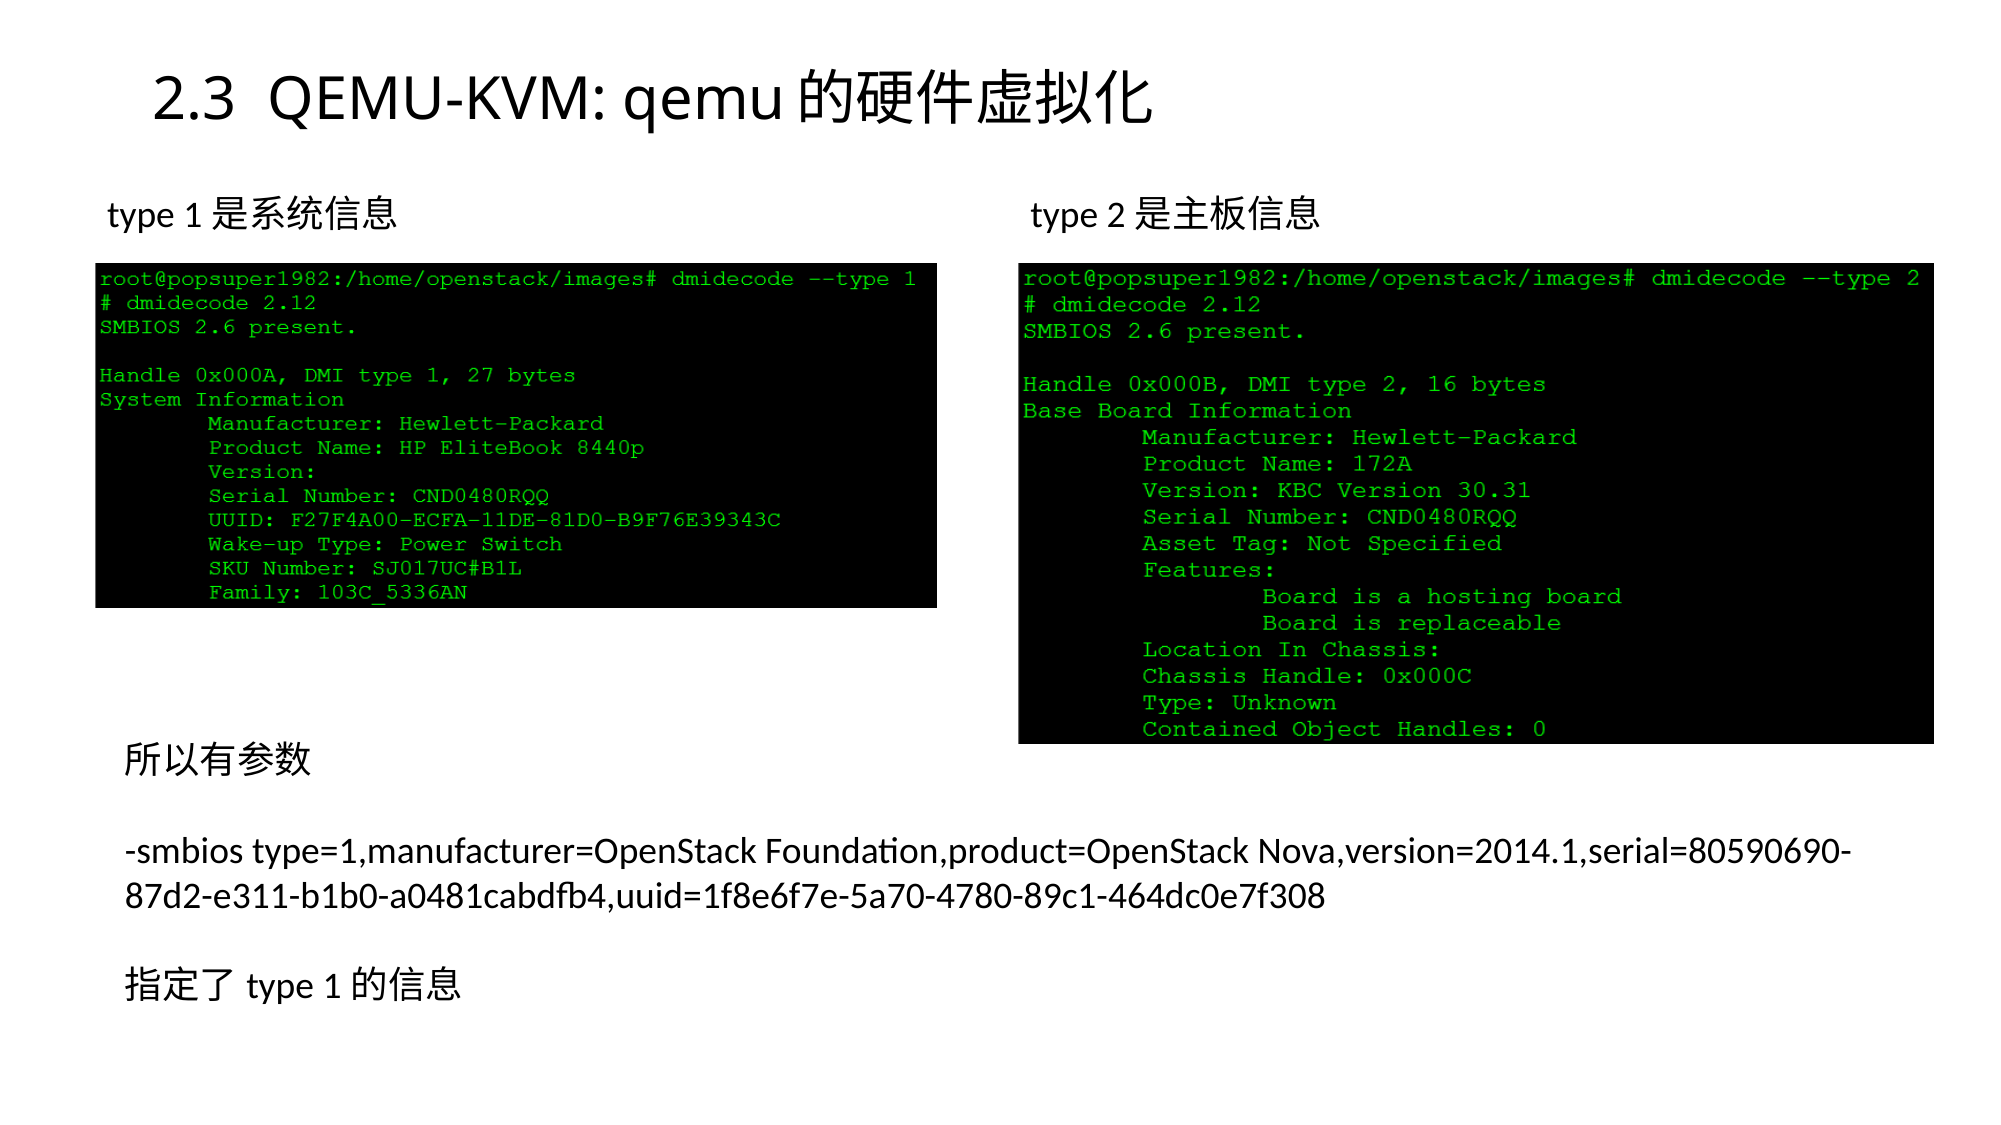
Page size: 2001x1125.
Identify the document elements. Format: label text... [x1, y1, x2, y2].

title 2.3 QEMU-KVM: qemu的硬件虚拟化 [137, 59, 1863, 140]
picture [1018, 263, 1934, 728]
text_box type 2是主板信息 [1015, 182, 1338, 242]
picture [95, 263, 937, 608]
text_box type 1是系统信息 [92, 182, 415, 242]
text_box 所以有参数 -smbios type=1,manufacturer=OpenStack Foundation,product=OpenStack Nova,version=2014.1,serial=80590690-87d2-e311-b1b0-a0481cabdfb4,uuid=1f8e6f7e-5a70-4780-89c1-464dc0e7f308 指定了type 1的信息 [109, 728, 1934, 1014]
